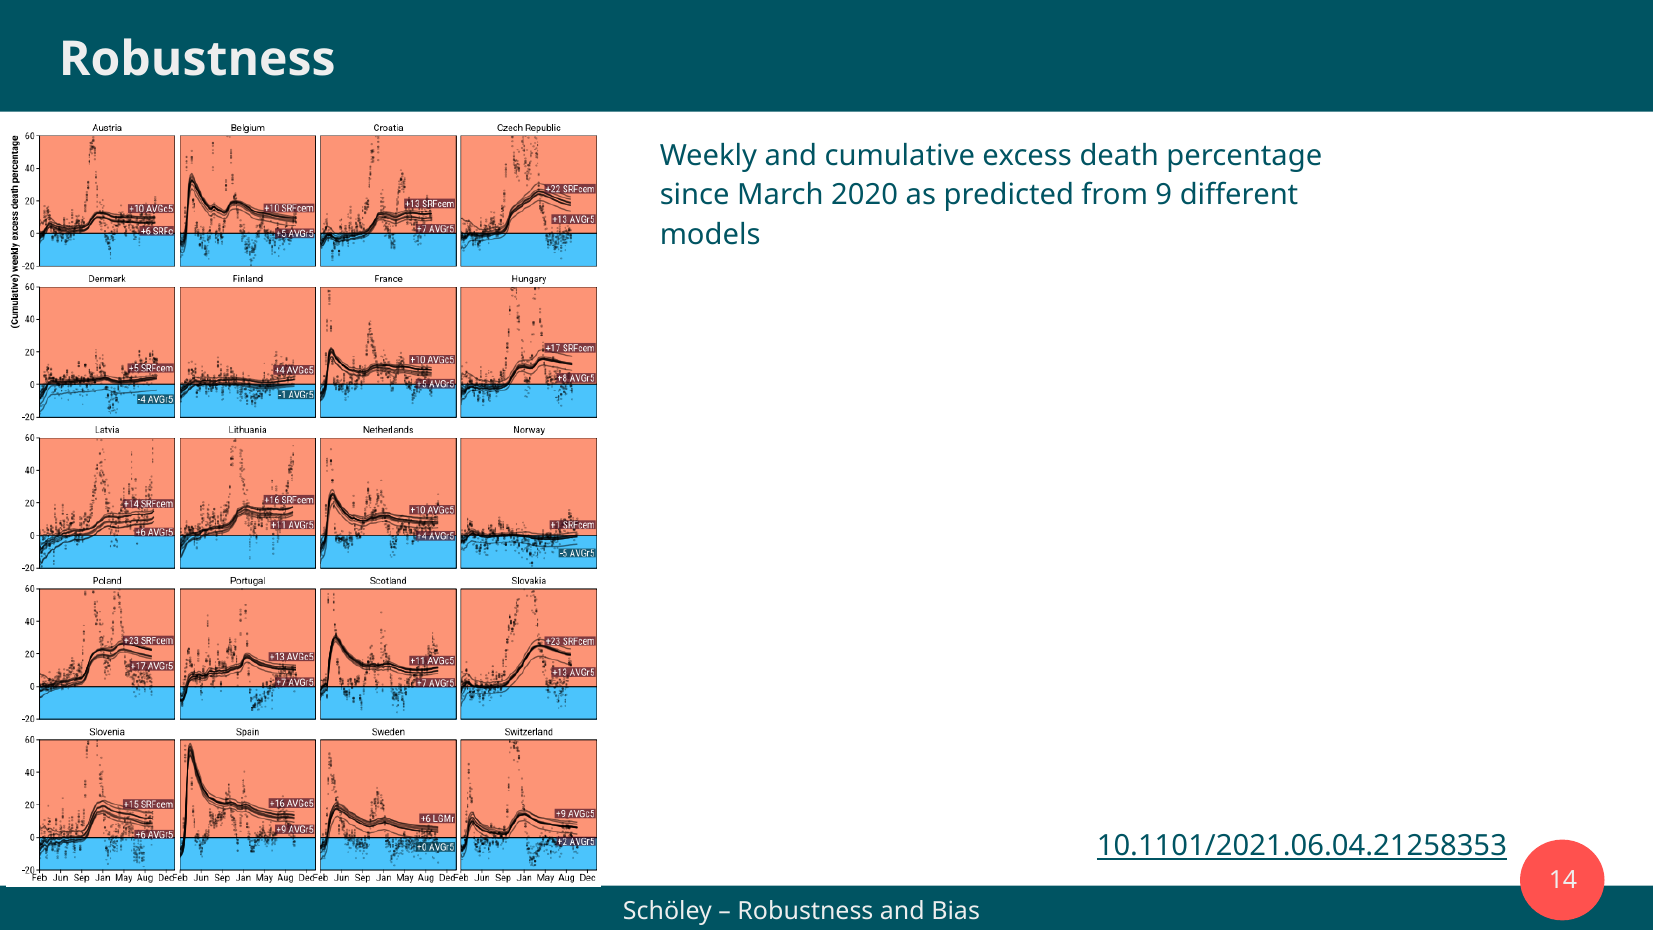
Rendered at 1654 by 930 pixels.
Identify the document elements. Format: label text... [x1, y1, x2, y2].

text_box 10.1101/2021.06.04.21258353 [1082, 817, 1653, 871]
title Robustness [58, 0, 1594, 117]
text_box Weekly and cumulative excess death percentage since March 2020 as predicted from 9 different models [645, 126, 1411, 301]
picture [6, 115, 601, 887]
